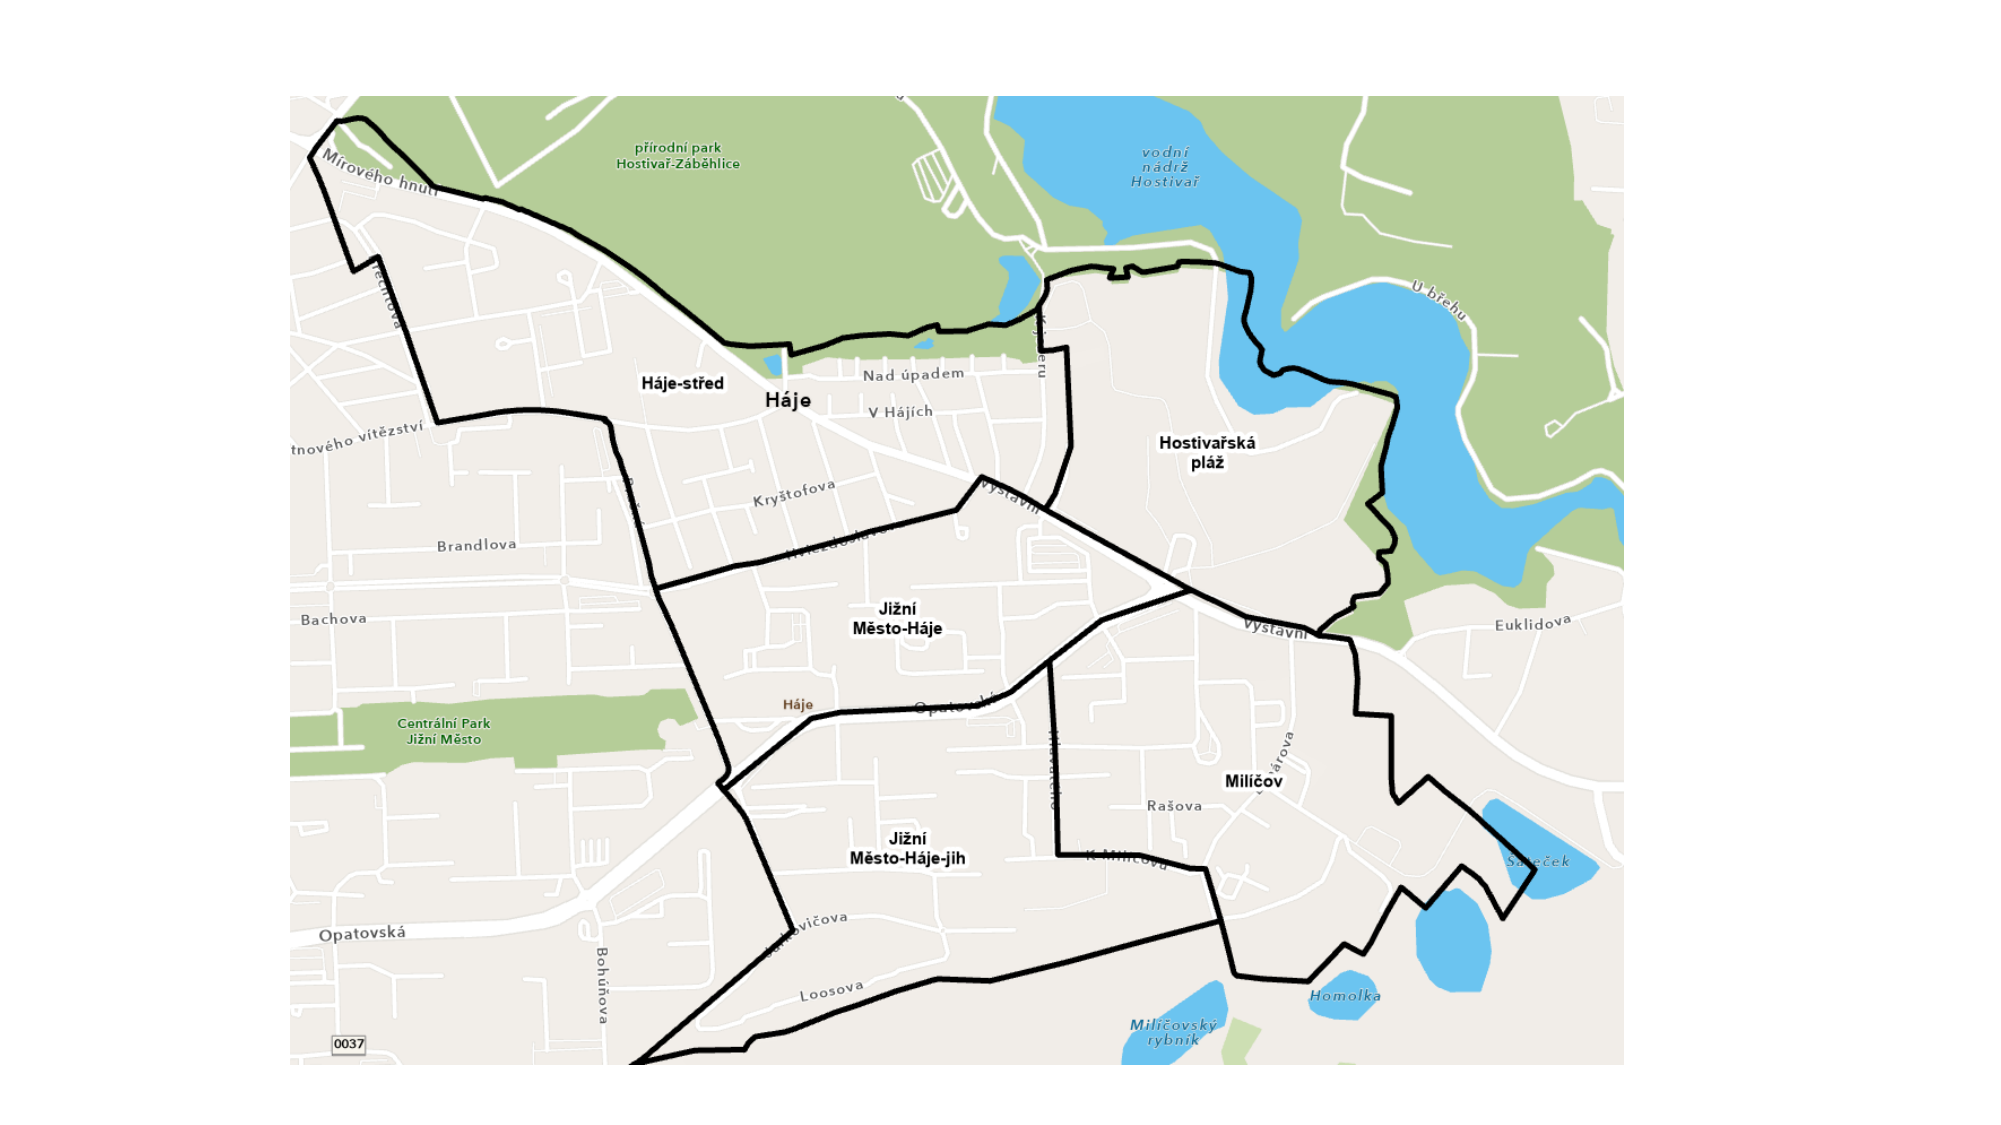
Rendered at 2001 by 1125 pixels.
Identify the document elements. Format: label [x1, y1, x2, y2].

picture [290, 96, 1624, 1065]
